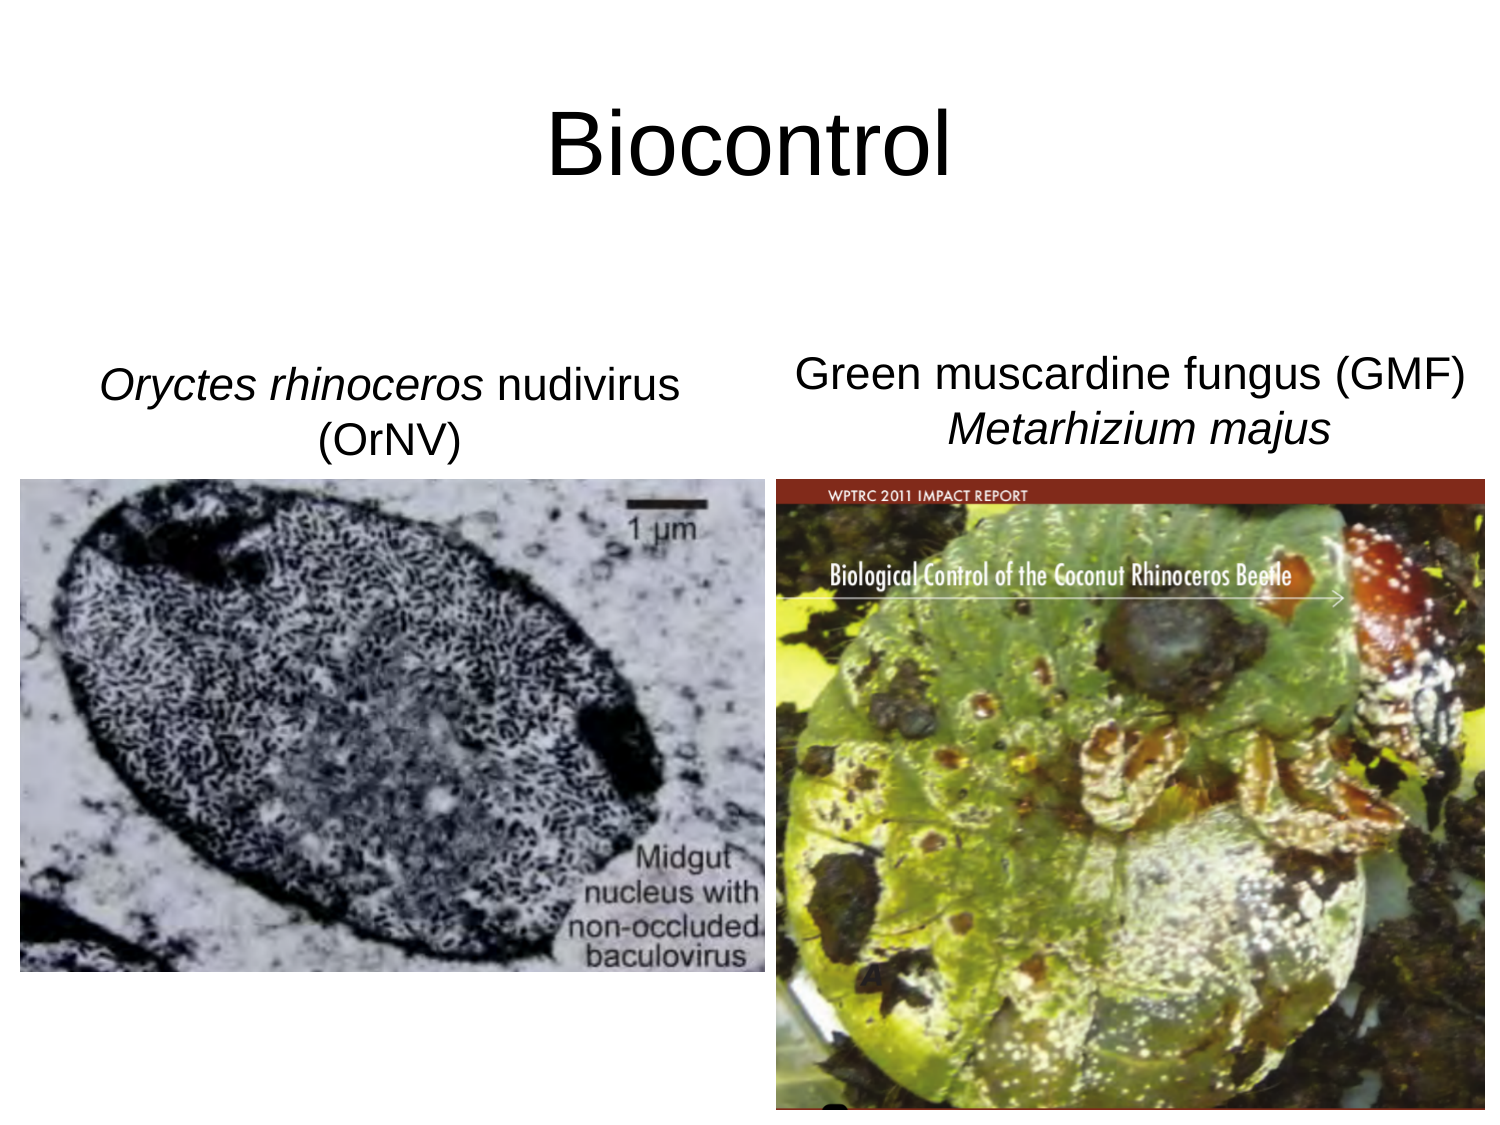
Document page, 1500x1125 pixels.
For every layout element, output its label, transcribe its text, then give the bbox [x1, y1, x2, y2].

picture [776, 479, 1485, 1110]
text_box Biocontrol [74, 44, 1425, 233]
text_box Oryctes rhinoceros nudivirus (OrNV) [15, 347, 765, 465]
picture [20, 479, 765, 972]
text_box Green muscardine fungus (GMF) Metarhizium majus [779, 336, 1500, 454]
